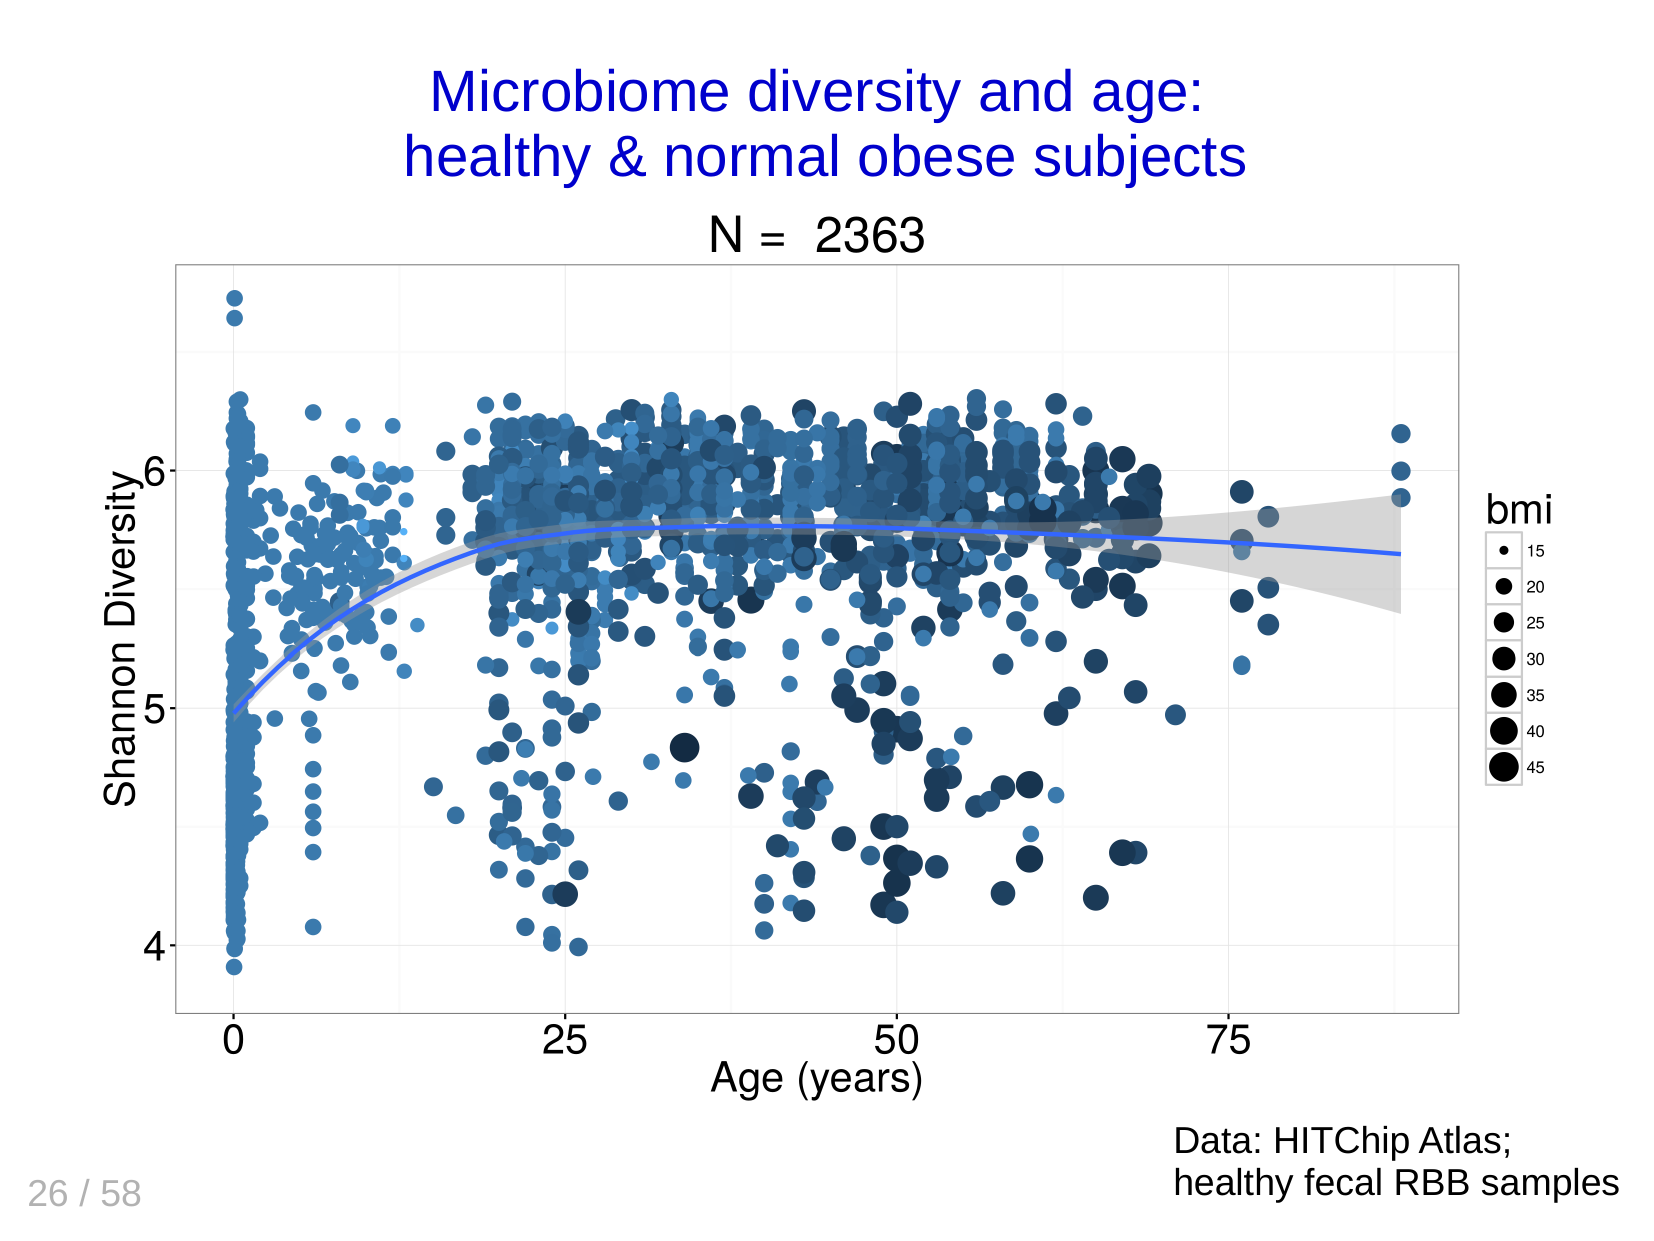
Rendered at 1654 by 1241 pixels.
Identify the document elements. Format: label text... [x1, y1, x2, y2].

text_box <number> / 58 [12, 1165, 286, 1222]
picture [90, 205, 1590, 1106]
text_box Data: HITChip Atlas; healthy fecal RBB samples [1158, 1112, 1639, 1221]
text_box Microbiome diversity and age: healthy & normal obese subjects [75, 50, 1578, 196]
